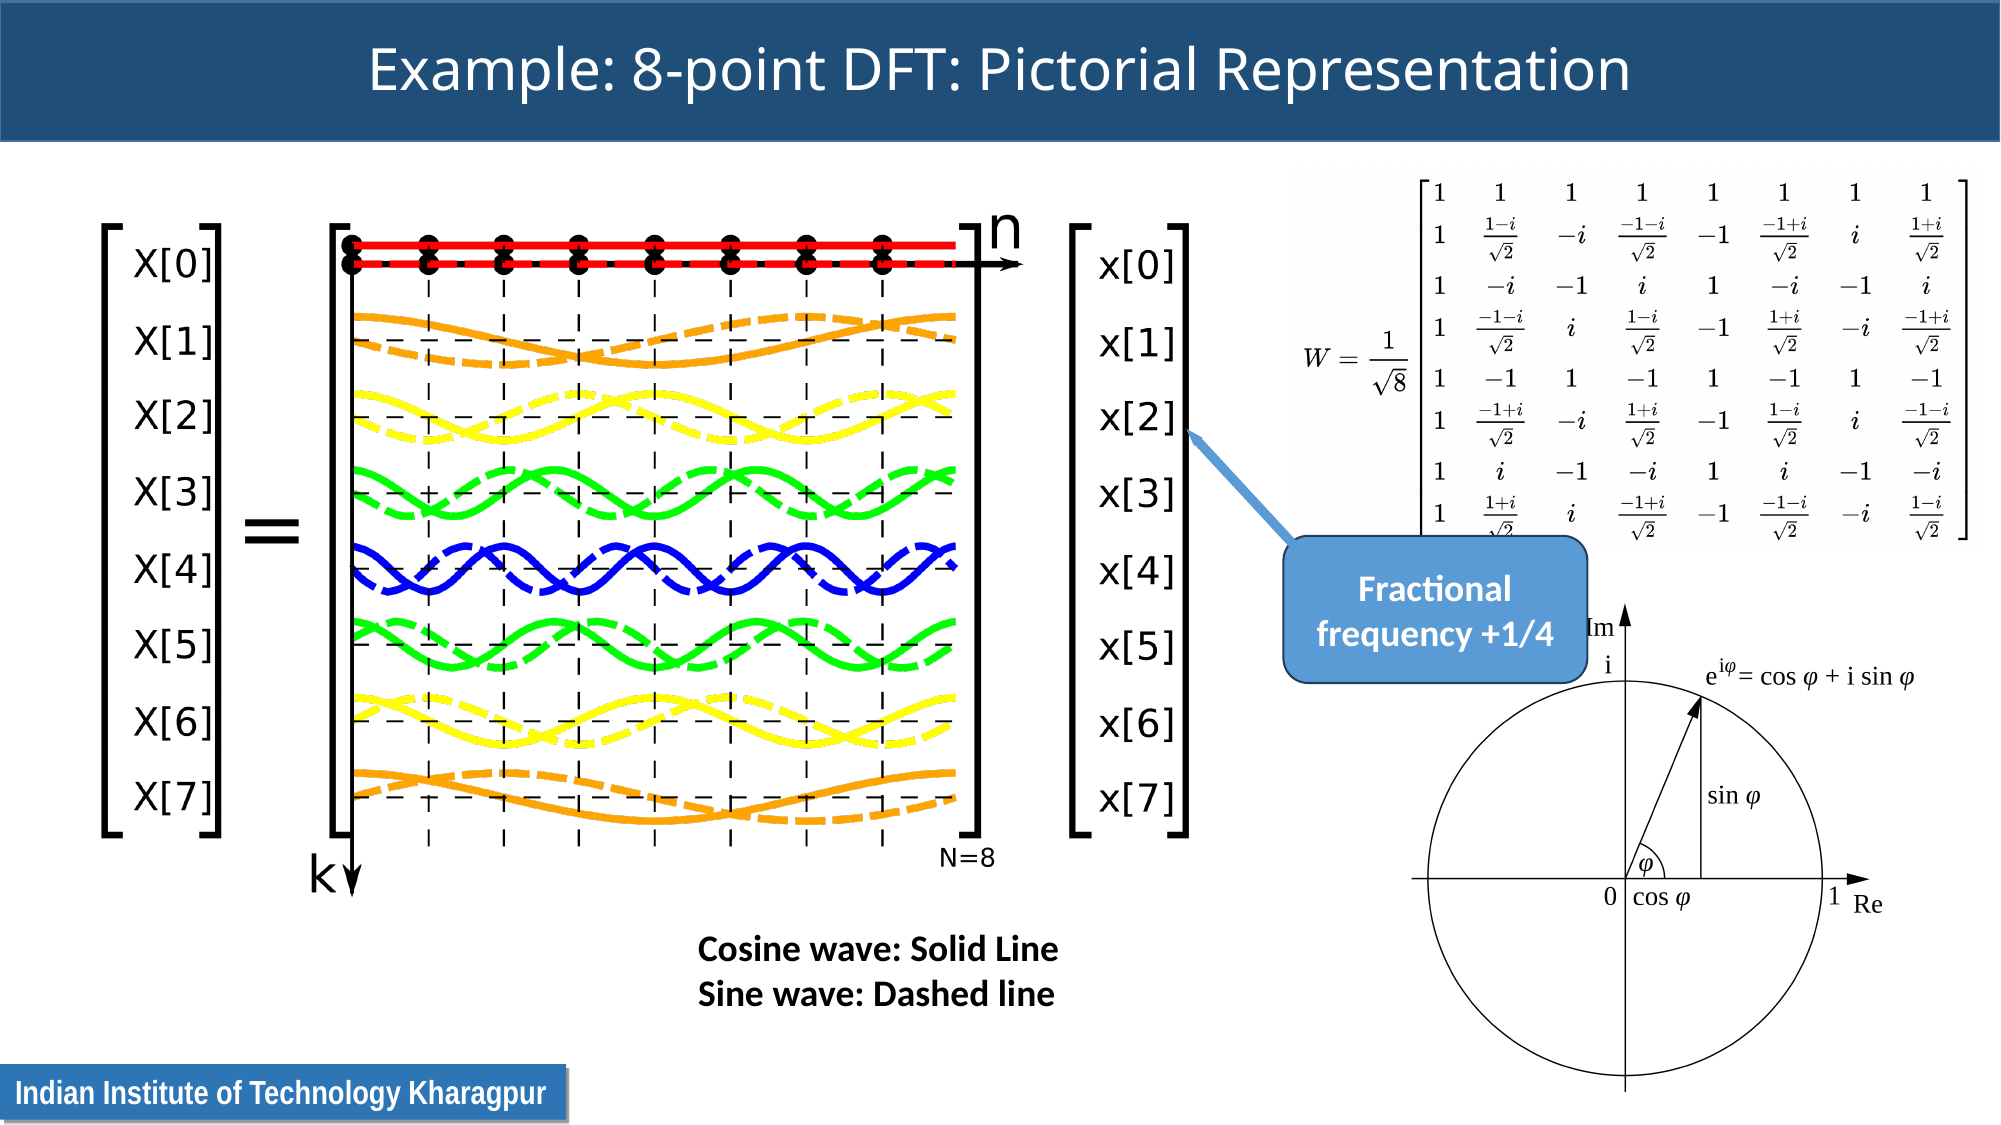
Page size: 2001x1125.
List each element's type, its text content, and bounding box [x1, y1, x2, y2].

picture [20, 189, 1289, 917]
text_box Cosine wave: Solid Line Sine wave: Dashed line [683, 916, 1134, 1023]
picture [1291, 166, 1981, 549]
text_box Fractional frequency +1/4 [1283, 535, 1588, 683]
picture [1410, 600, 1917, 1107]
title Example: 8-point DFT: Pictorial Representation [0, 1, 2000, 141]
